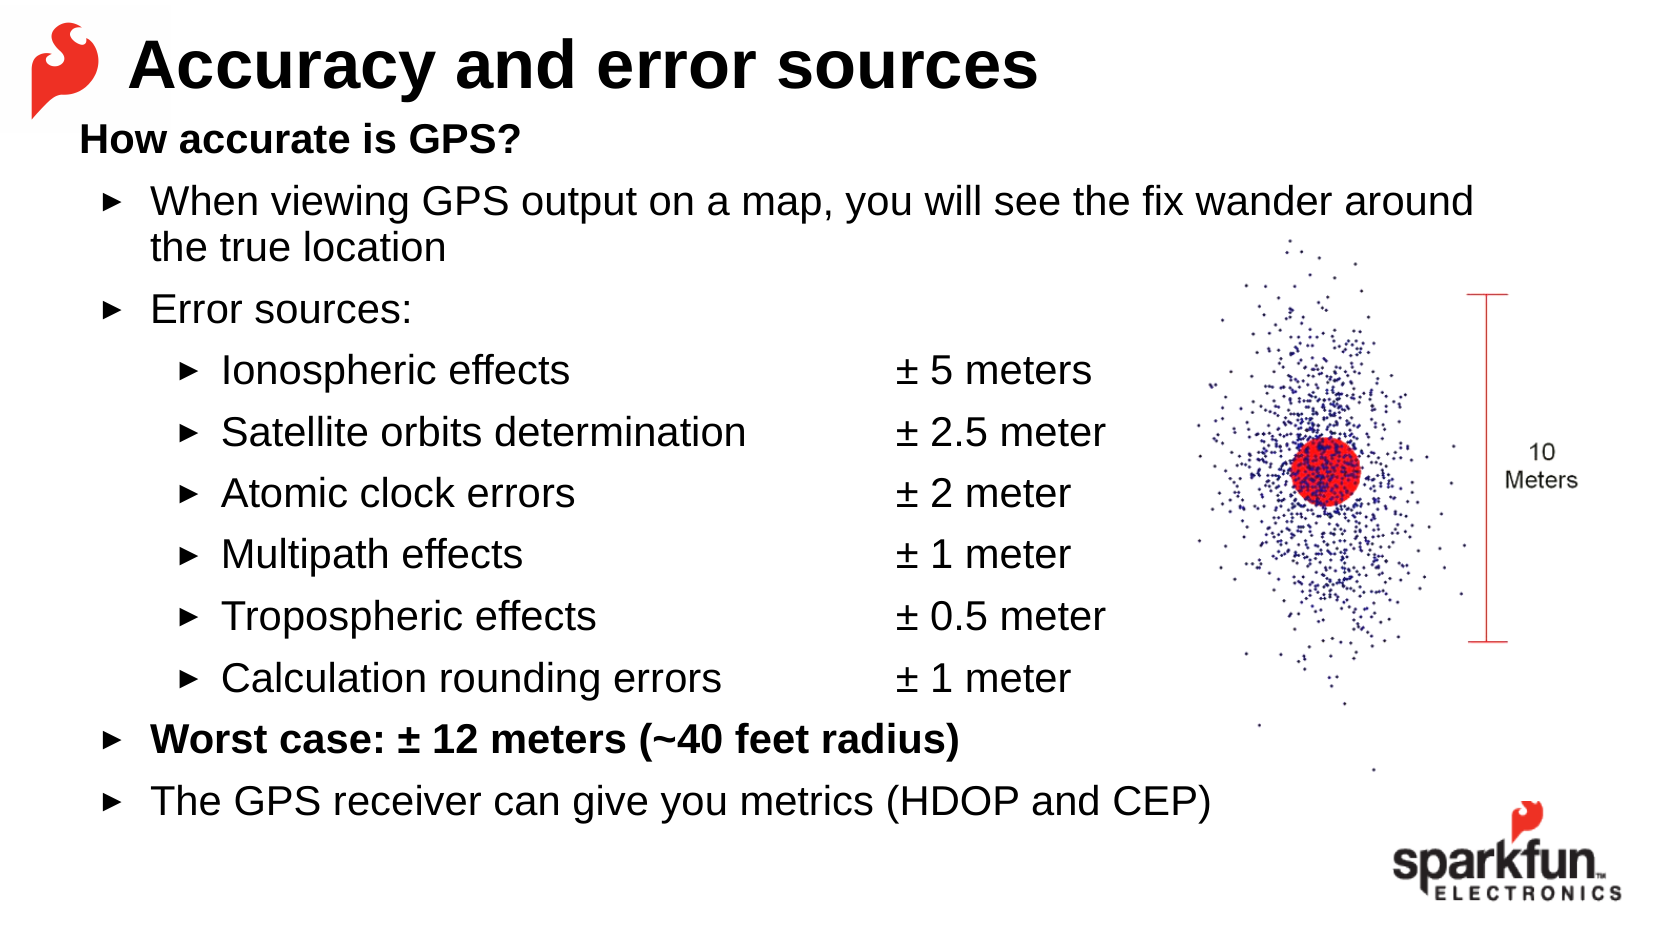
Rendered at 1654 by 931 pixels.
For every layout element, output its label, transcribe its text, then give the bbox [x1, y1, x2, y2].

list How accurate is GPS? When viewing GPS output on a map, you will see the fix wander around the true location Error sources: Ionospheric effects ± 5 meters Satellite orbits determination ± 2.5 meter Atomic clock errors ± 2 meter Multipath effects ± 1 meter Tropospheric effects ± 0.5 meter Calculation rounding errors ± 1 meter Worst case: ± 12 meters (~40 feet radius) The GPS receiver can give you metrics (HDOP and CEP) [8, 115, 1563, 829]
title Accuracy and error sources [127, 26, 1550, 104]
picture [0, 5, 171, 133]
picture [1363, 170, 1651, 926]
